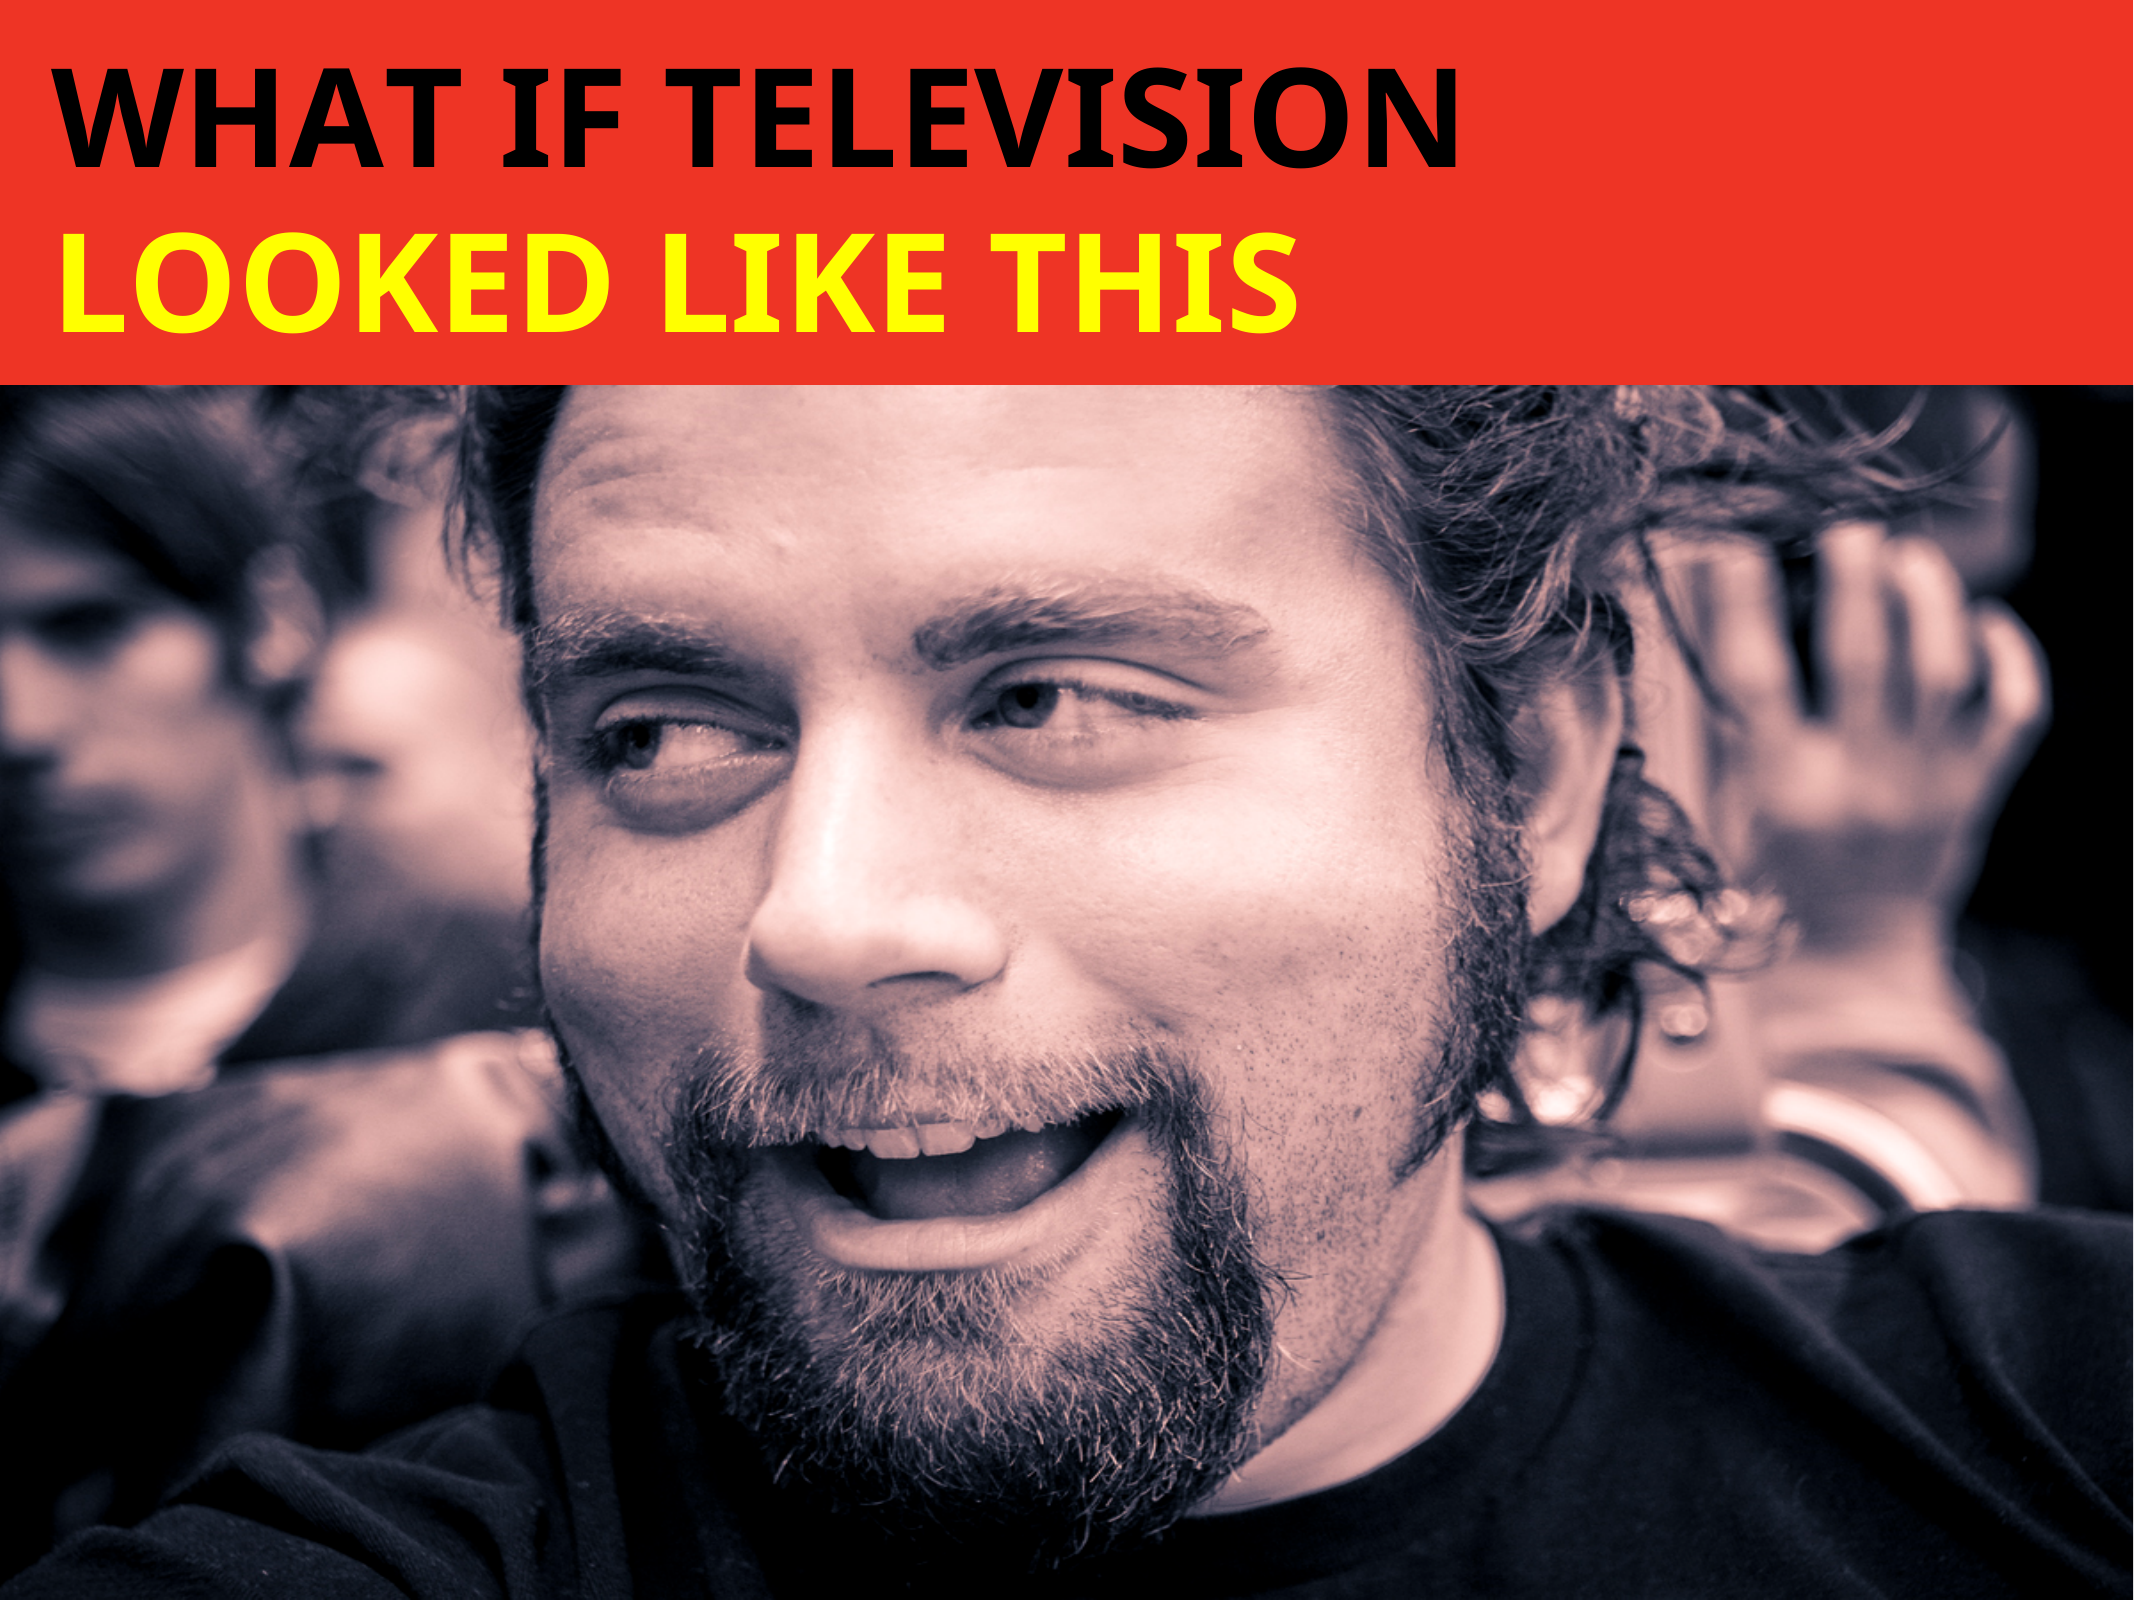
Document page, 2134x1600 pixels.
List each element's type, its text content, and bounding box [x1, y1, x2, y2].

picture [0, 385, 2134, 1600]
text_box WHAT IF TELEVISION LOOKED LIKE THIS [41, 29, 2055, 385]
